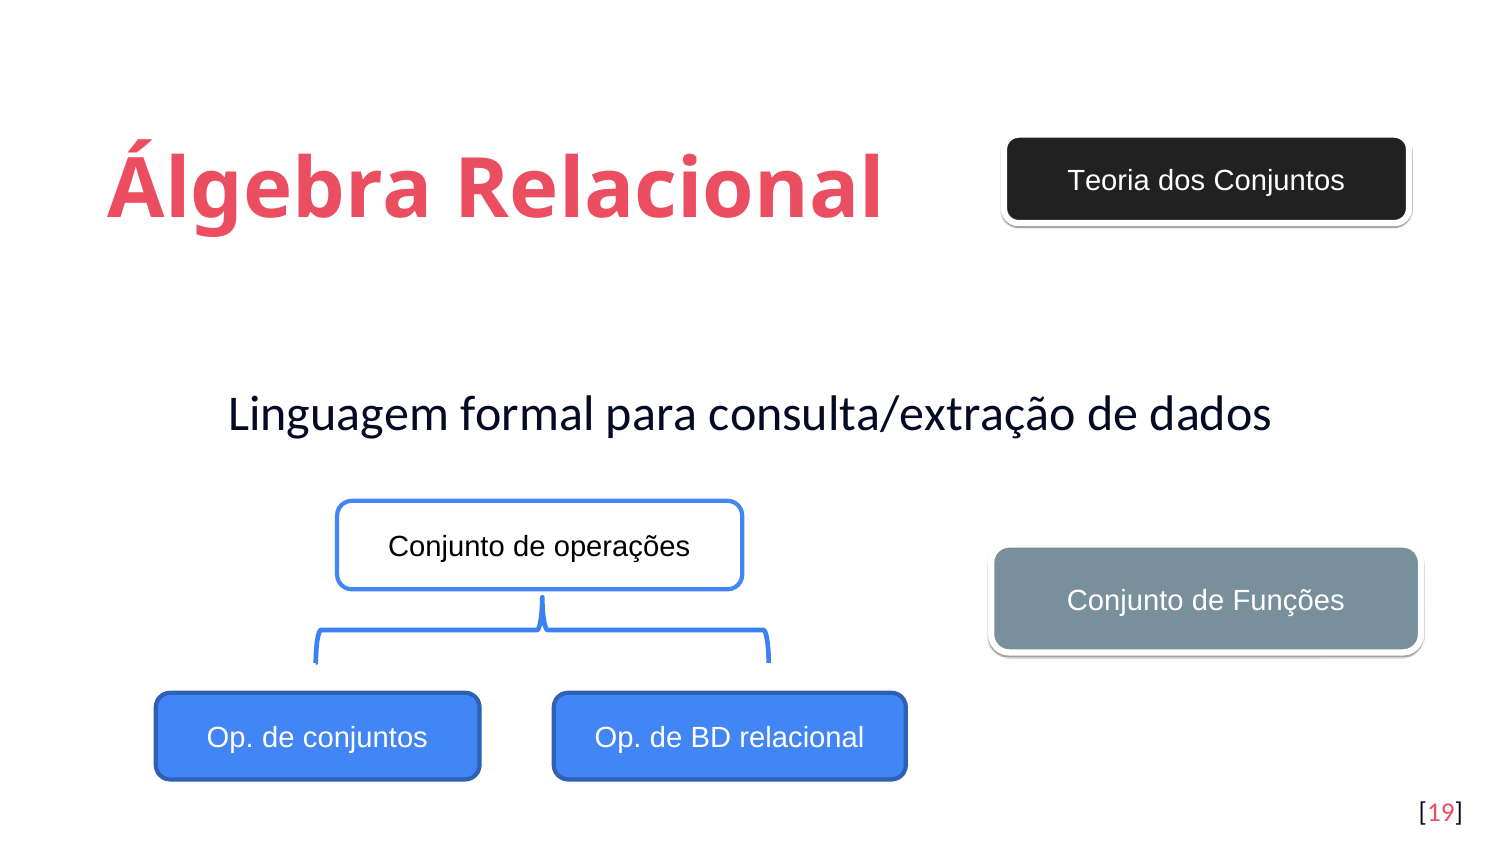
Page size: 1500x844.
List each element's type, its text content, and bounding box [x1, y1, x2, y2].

text_box Conjunto de operações [337, 500, 743, 590]
text_box Conjunto de Funções [991, 544, 1422, 653]
slide_number [19] [1403, 779, 1494, 844]
text_box Op. de conjuntos [155, 692, 480, 780]
text_box Álgebra Relacional [92, 104, 1408, 243]
text_box Op. de BD relacional [553, 692, 906, 780]
text_box Teoria dos Conjuntos [1003, 134, 1410, 224]
text_box Linguagem formal para consulta/extração de dados [92, 243, 1408, 749]
